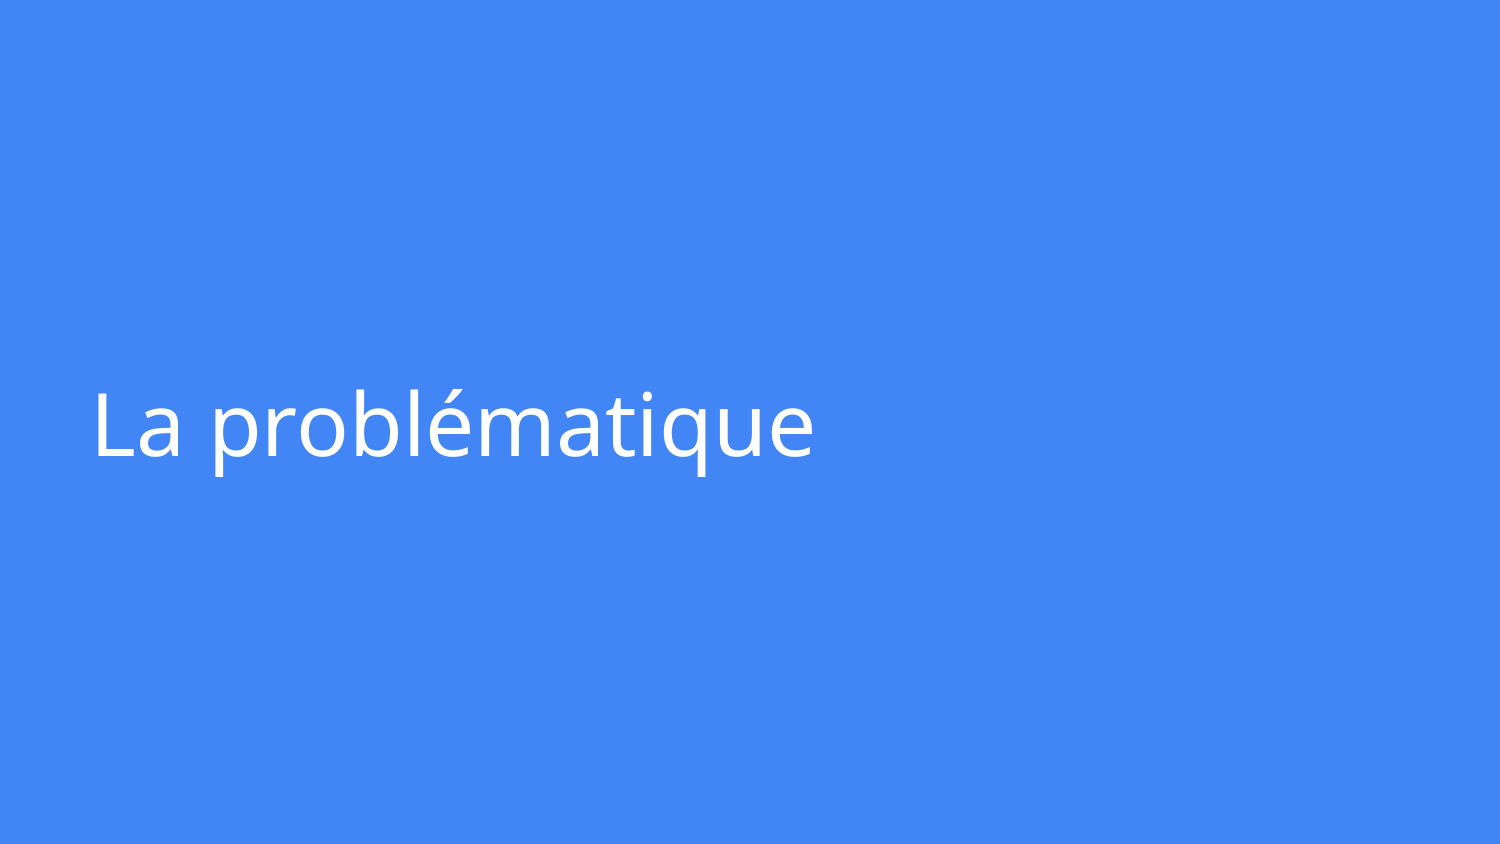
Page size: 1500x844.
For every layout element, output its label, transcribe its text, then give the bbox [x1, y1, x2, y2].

title La problématique [75, 338, 1425, 505]
